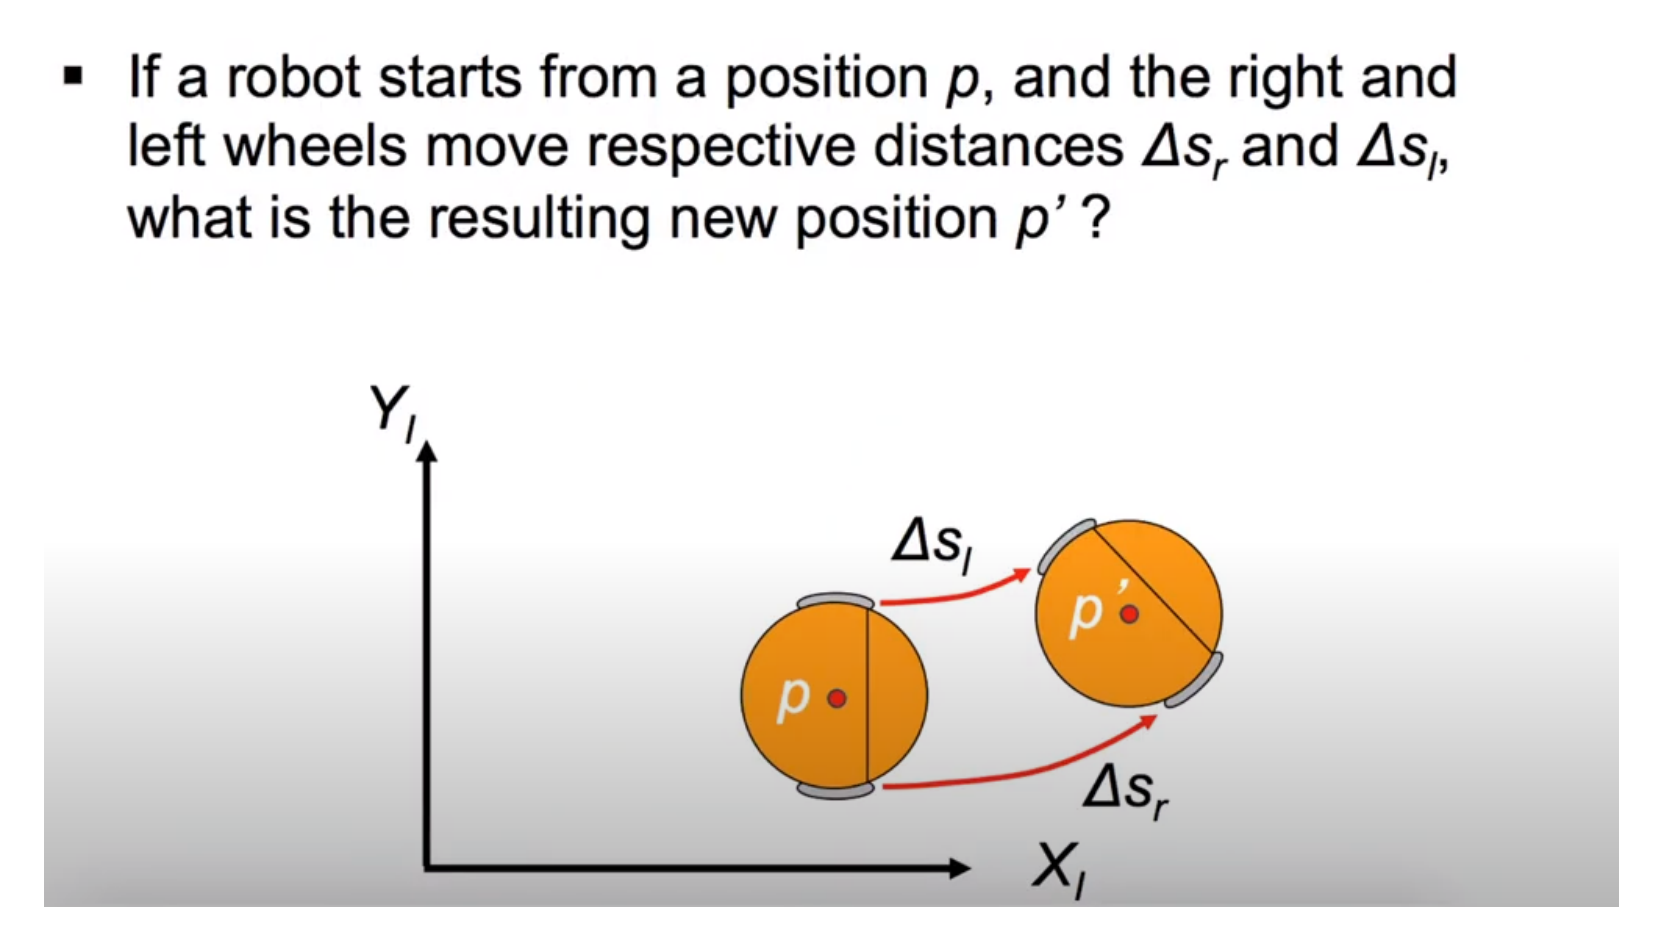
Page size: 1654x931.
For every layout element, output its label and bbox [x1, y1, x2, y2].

picture [44, 31, 1619, 907]
